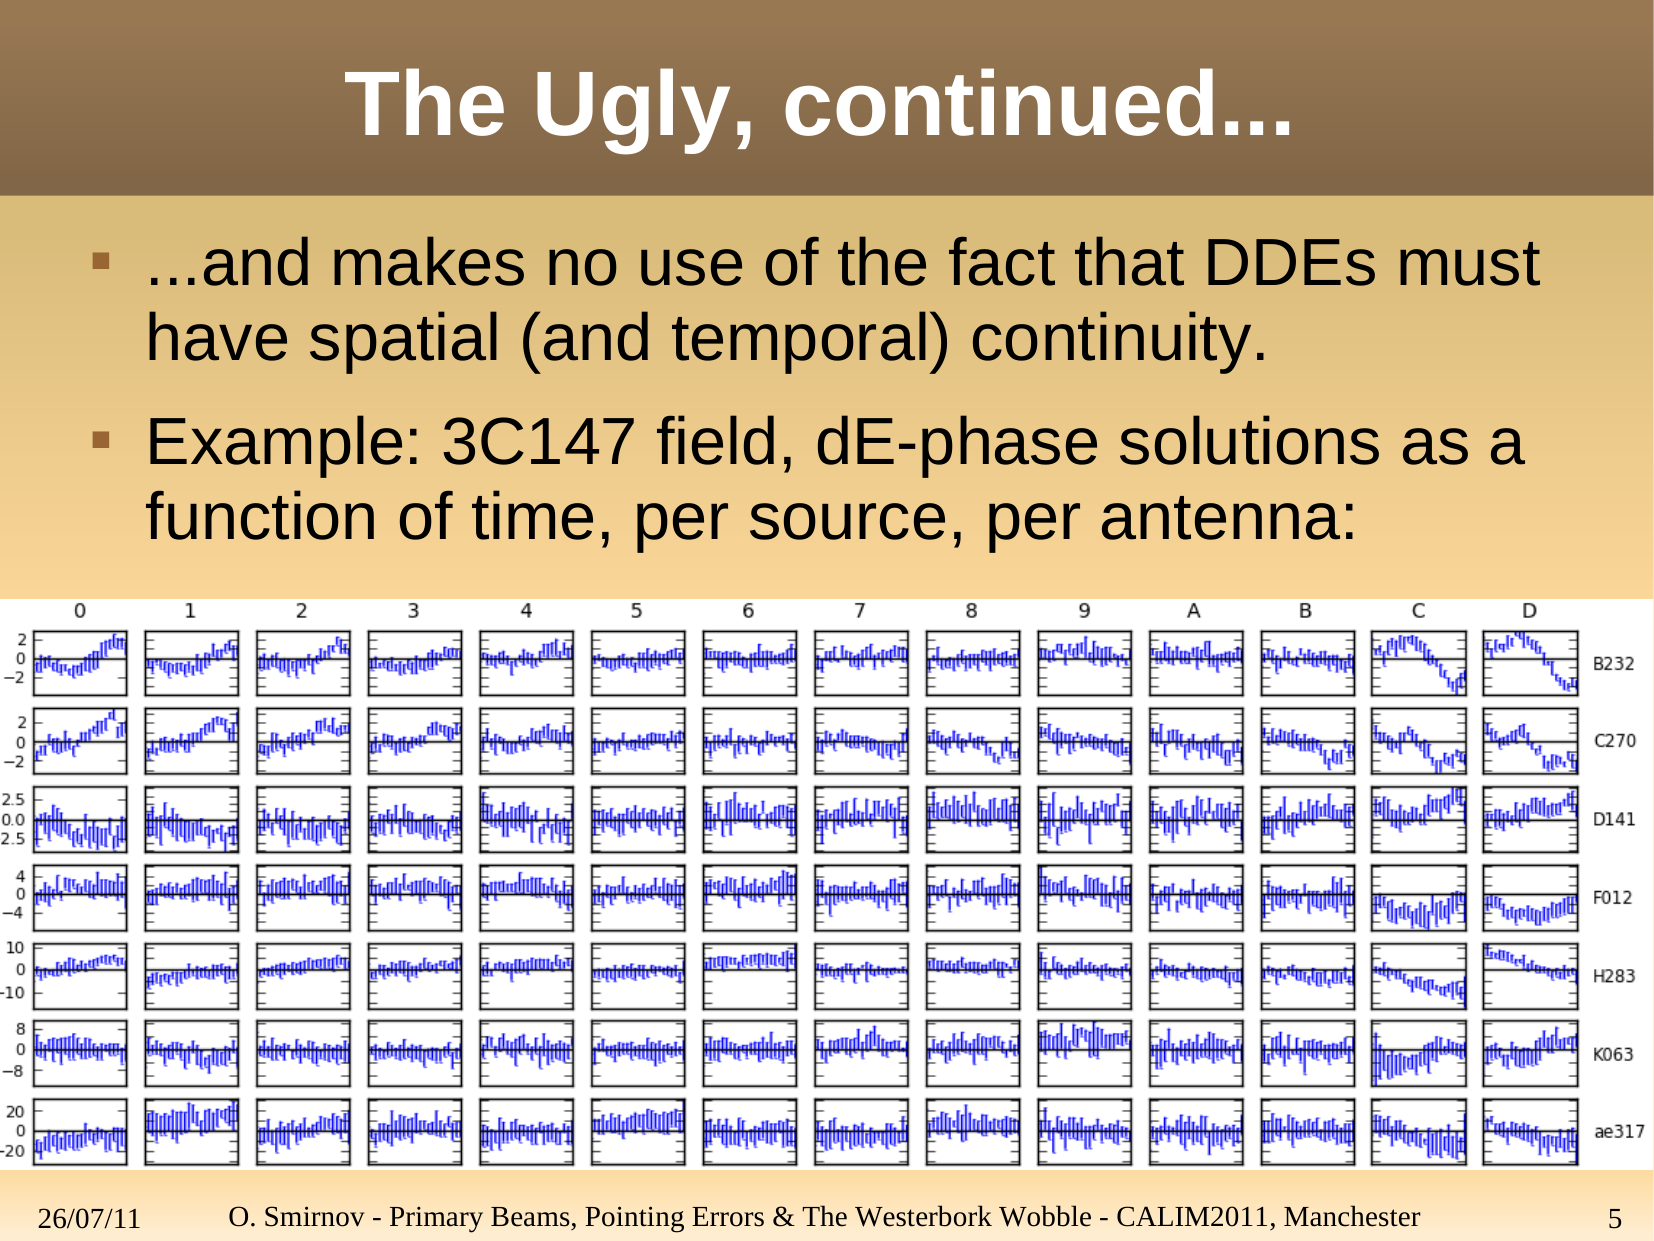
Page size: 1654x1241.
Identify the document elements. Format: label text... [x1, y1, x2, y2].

picture [0, 0, 1654, 1241]
title The Ugly, continued... [76, 7, 1565, 200]
list ...and makes no use of the fact that DDEs must have spatial (and temporal) continuity. Example: 3C147 field, dE-phase solutions as a function of time, per source, per antenna: [75, 225, 1564, 599]
